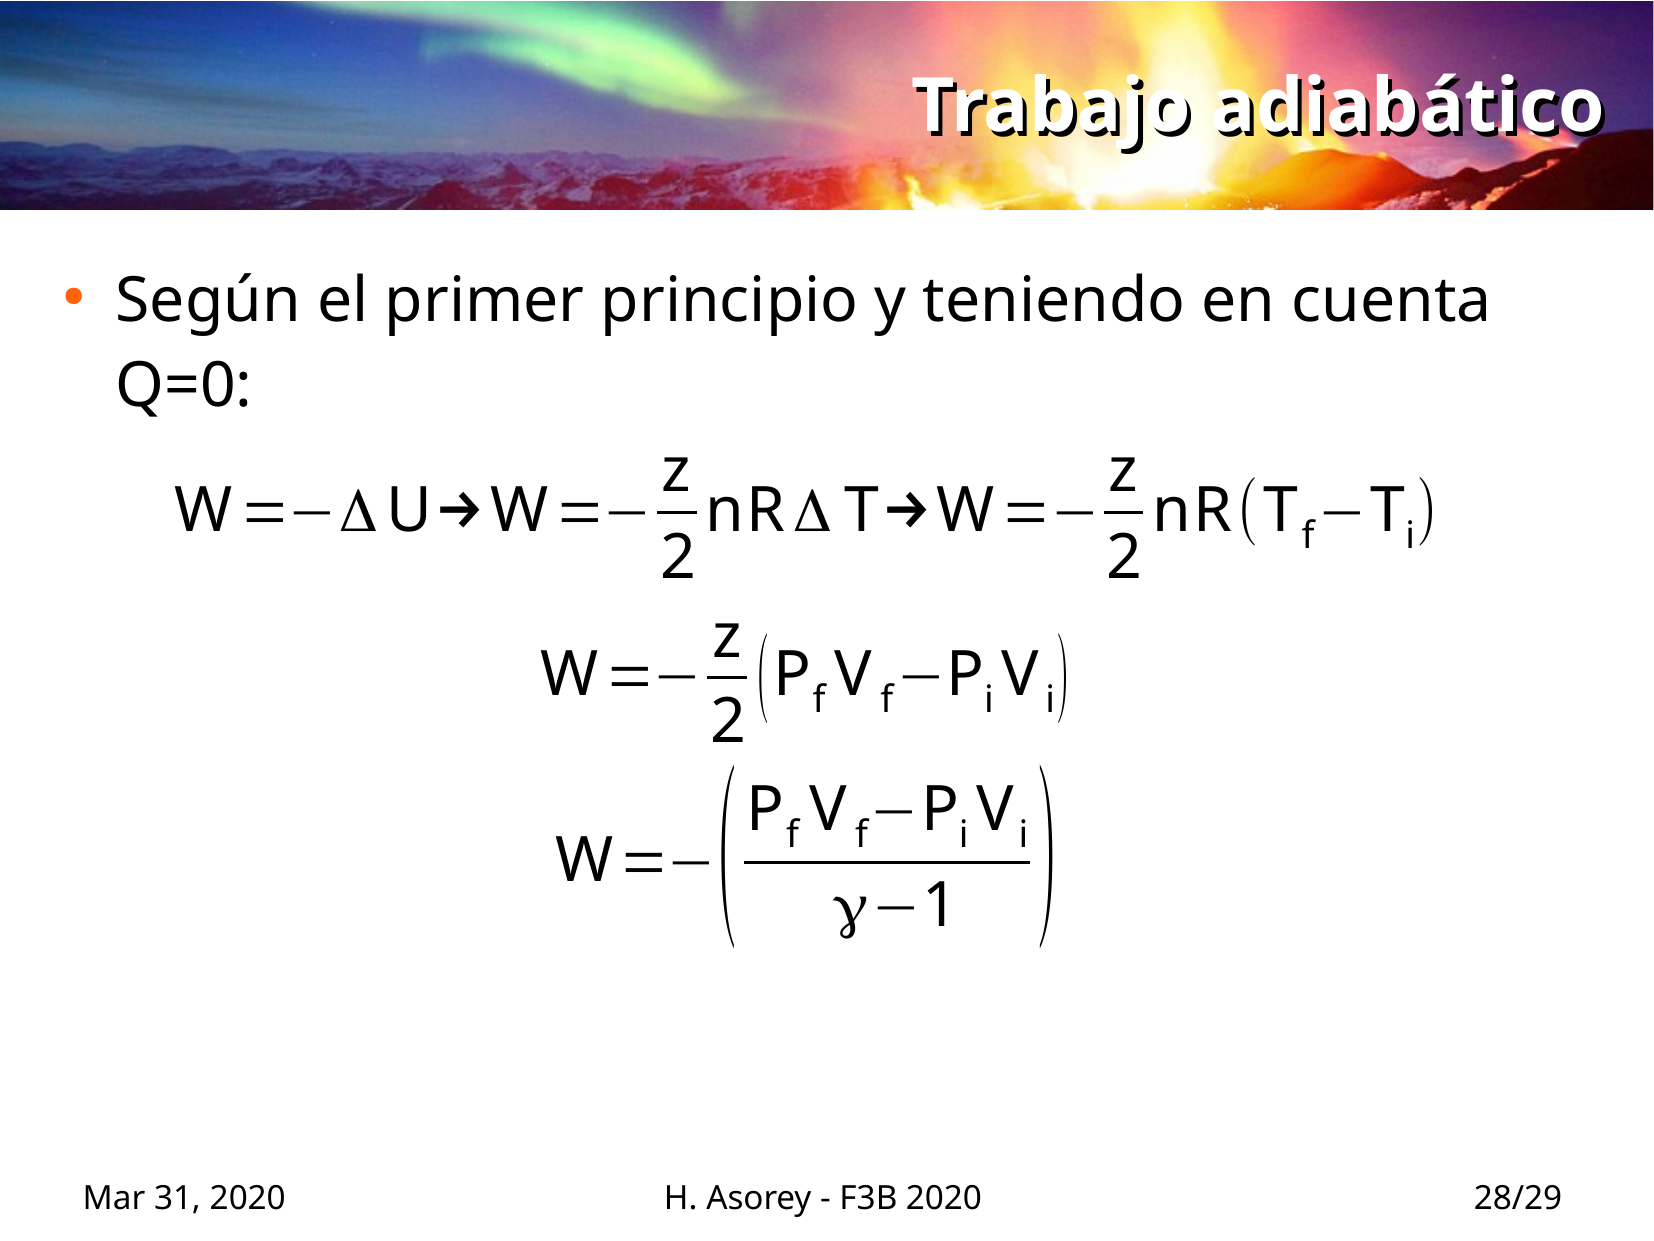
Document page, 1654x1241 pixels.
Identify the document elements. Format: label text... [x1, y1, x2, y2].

title Trabajo adiabático [45, 15, 1606, 191]
picture [0, 1, 1654, 210]
chart [166, 431, 1444, 953]
list Según el primer principio y teniendo en cuenta Q=0: [45, 255, 1606, 1156]
